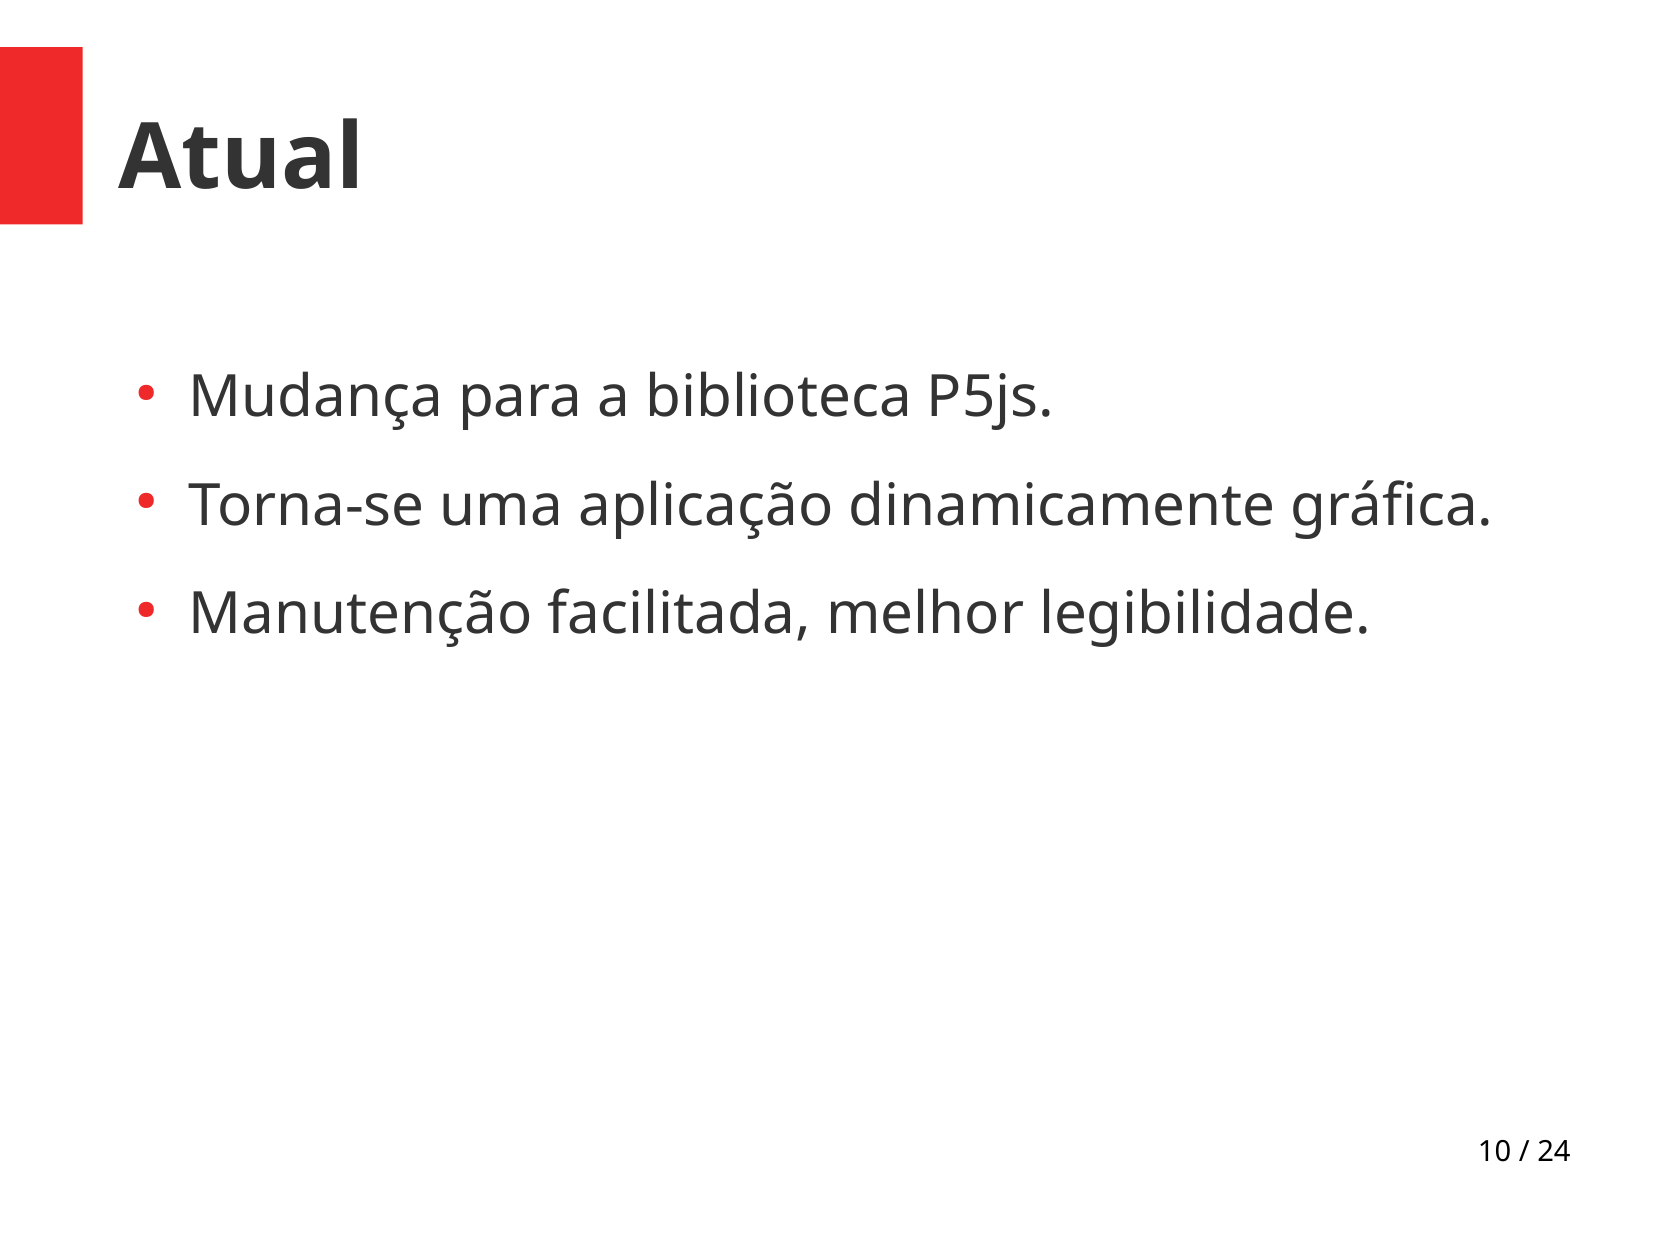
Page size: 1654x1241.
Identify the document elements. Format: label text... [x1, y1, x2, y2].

title Atual [118, 49, 1571, 257]
list Mudança para a biblioteca P5js. Torna-se uma aplicação dinamicamente gráfica. Manutenção facilitada, melhor legibilidade. [118, 354, 1536, 1074]
